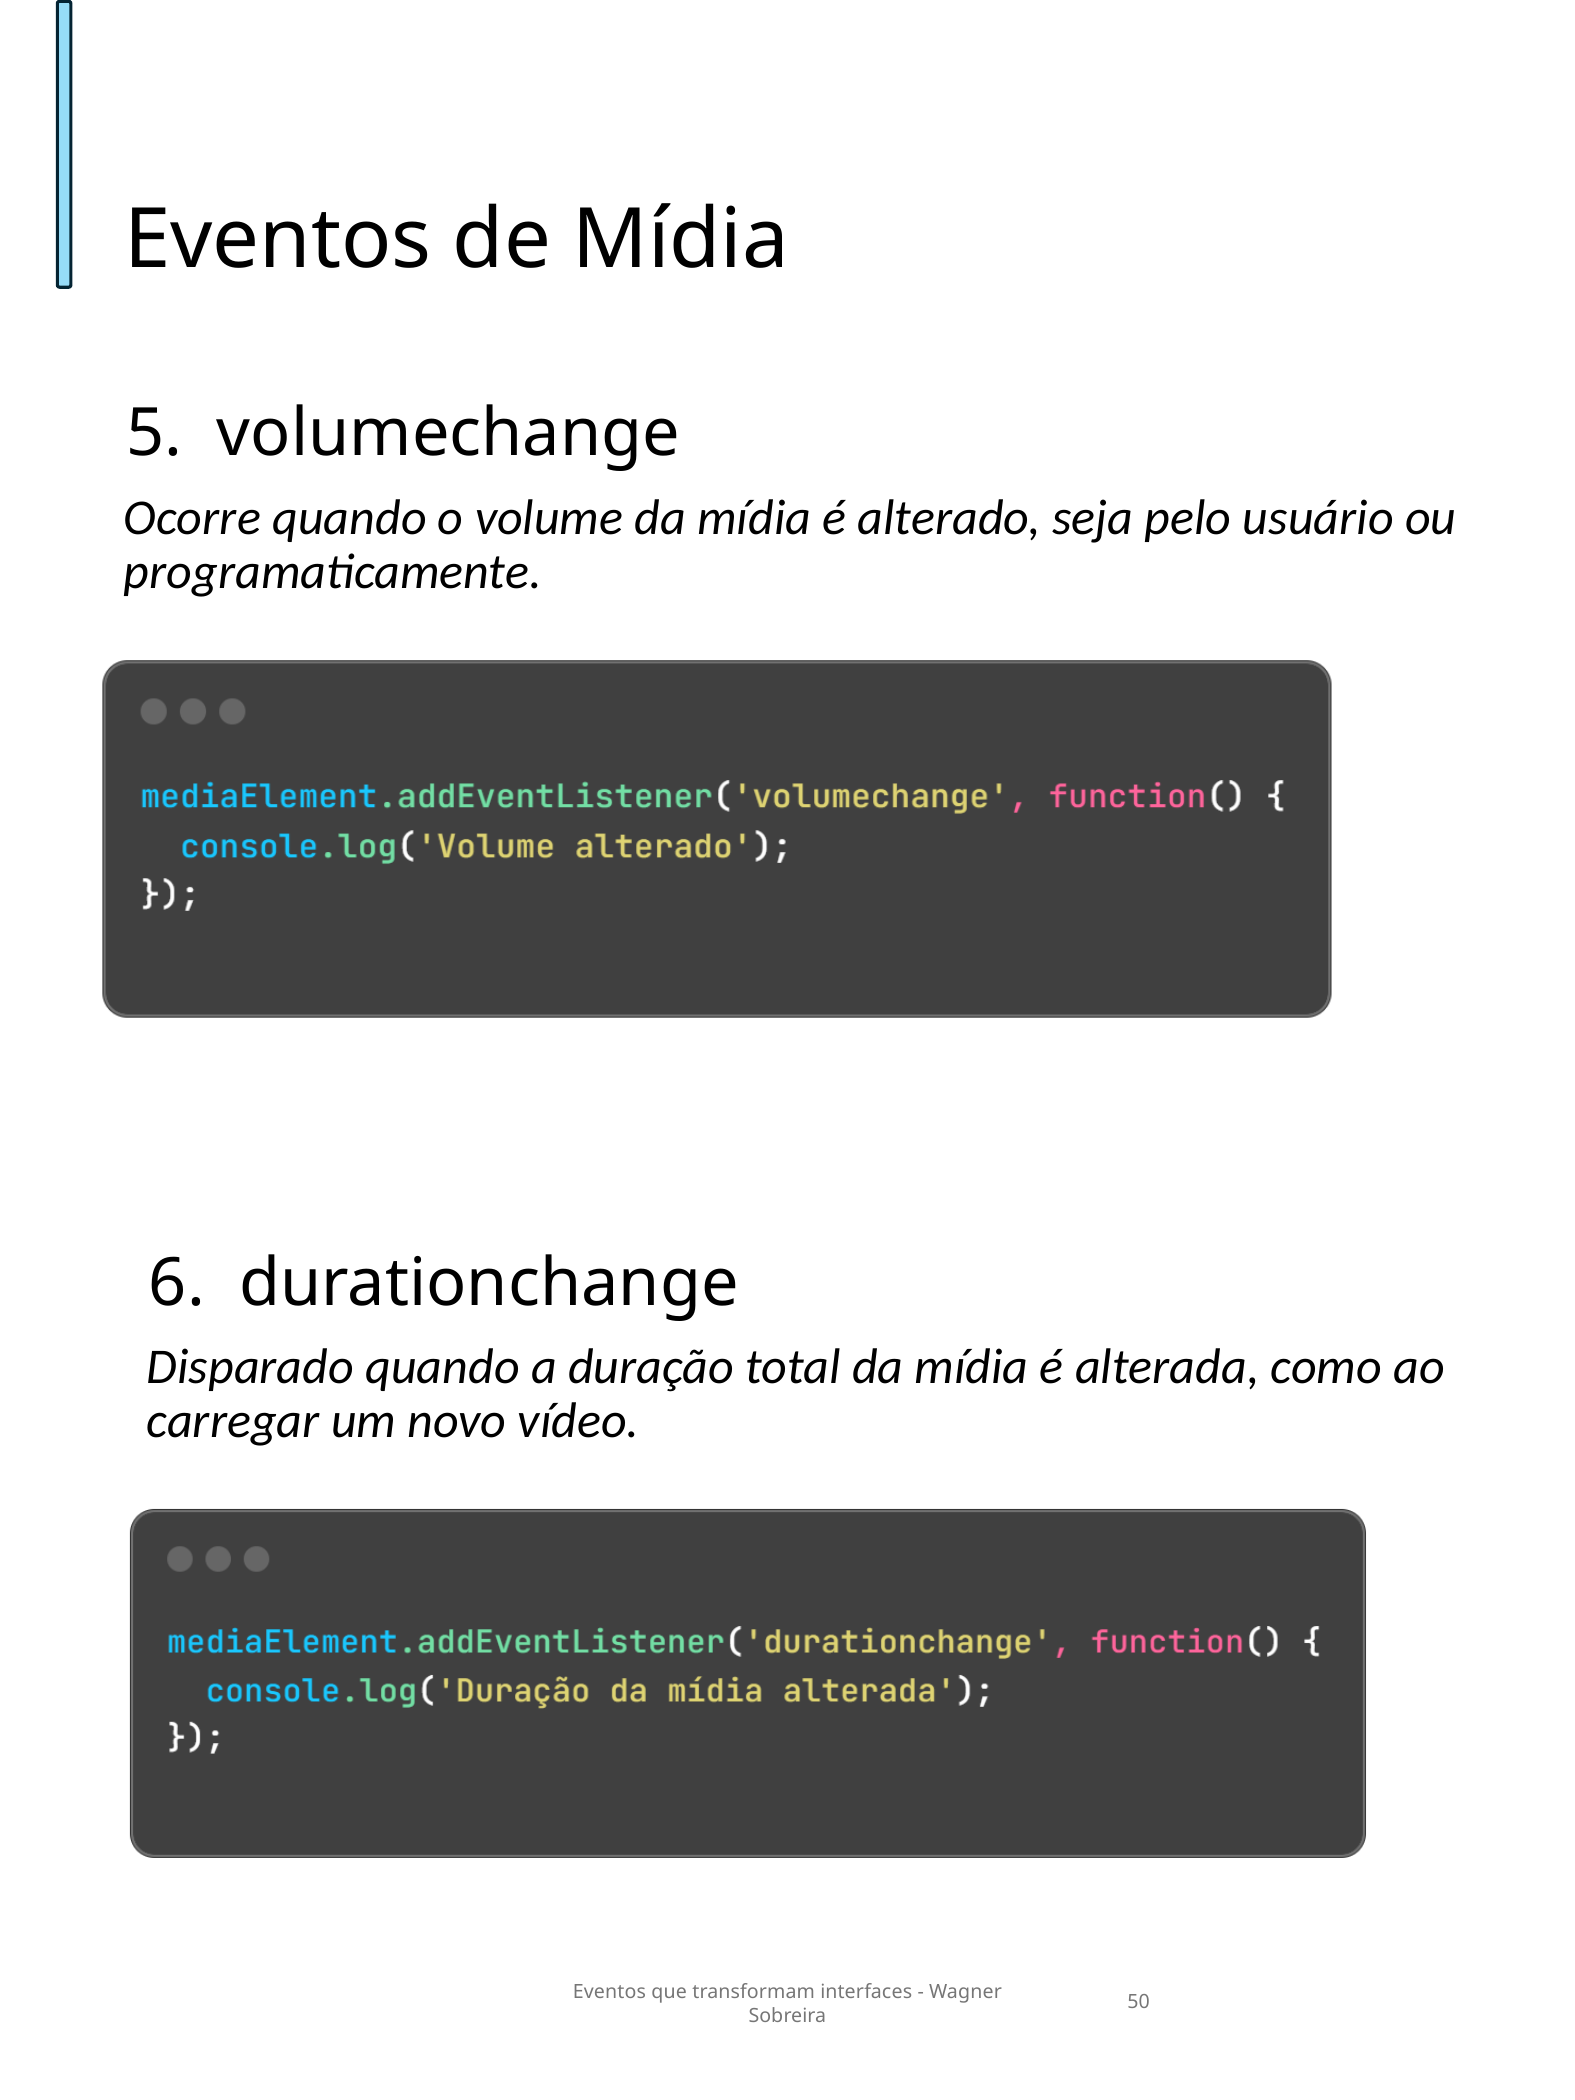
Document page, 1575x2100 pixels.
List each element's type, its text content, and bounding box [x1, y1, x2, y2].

footer Eventos que transformam interfaces - Wagner Sobreira [521, 1946, 1054, 2059]
text_box Eventos de Mídia [109, 188, 1474, 343]
text_box Ocorre quando o volume da mídia é alterado, seja pelo usuário ou programaticamente. [108, 483, 1474, 908]
text_box 5. volumechange [111, 390, 1476, 485]
slide_number 50 [1112, 1946, 1467, 2059]
text_box 6. durationchange [134, 1240, 1499, 1334]
text_box Disparado quando a duração total da mídia é alterada, como ao carregar um novo vídeo. [131, 1333, 1496, 1376]
text_box [57, 1, 71, 288]
picture [0, 524, 1468, 1154]
picture [0, 1376, 1499, 1991]
